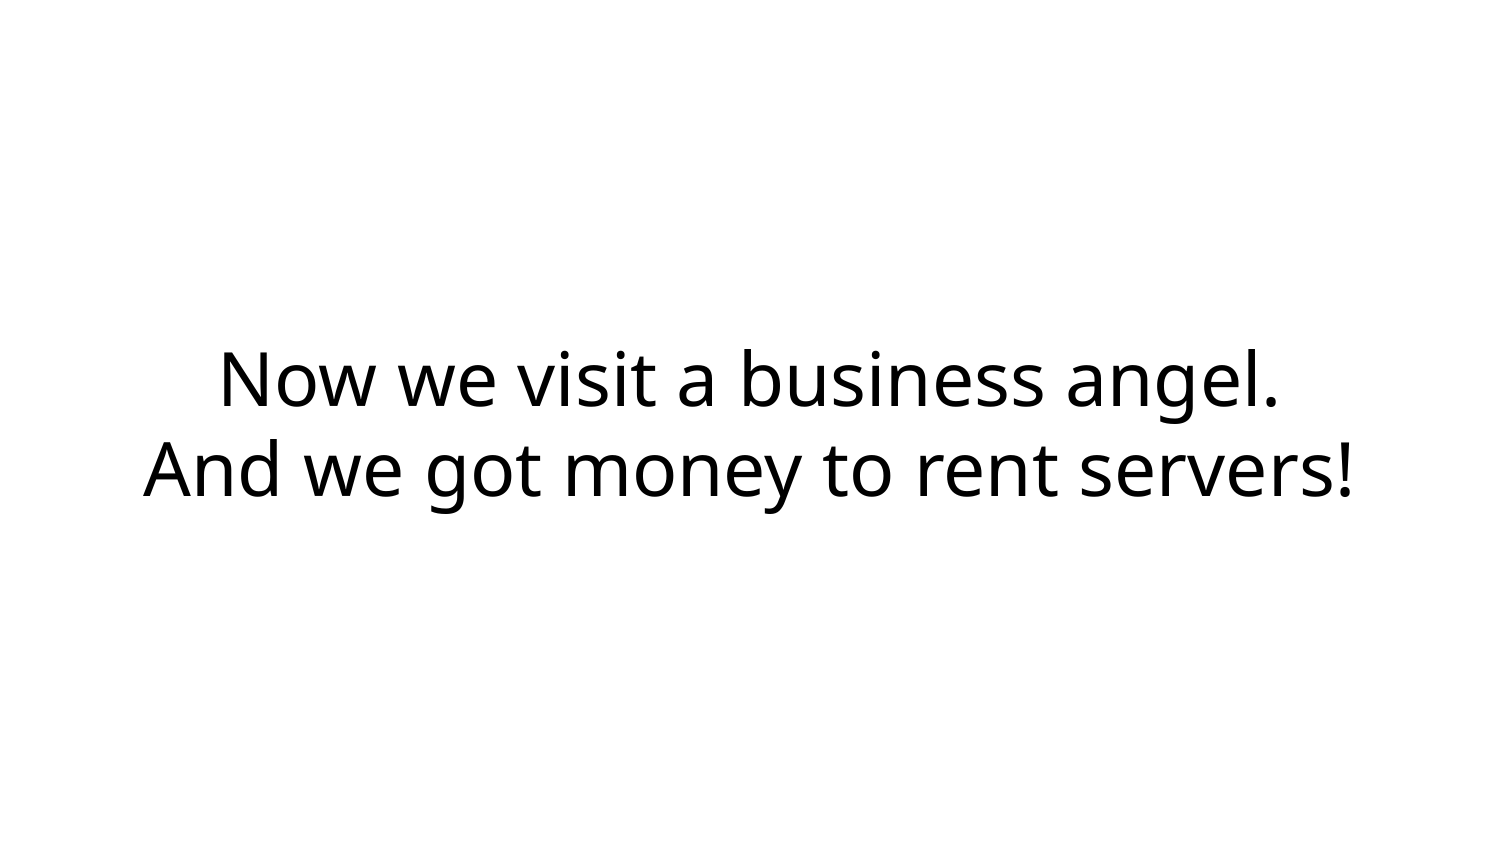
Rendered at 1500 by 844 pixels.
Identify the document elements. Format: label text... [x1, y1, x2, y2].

title Now we visit a business angel. And we got money to rent servers! [51, 310, 1449, 534]
